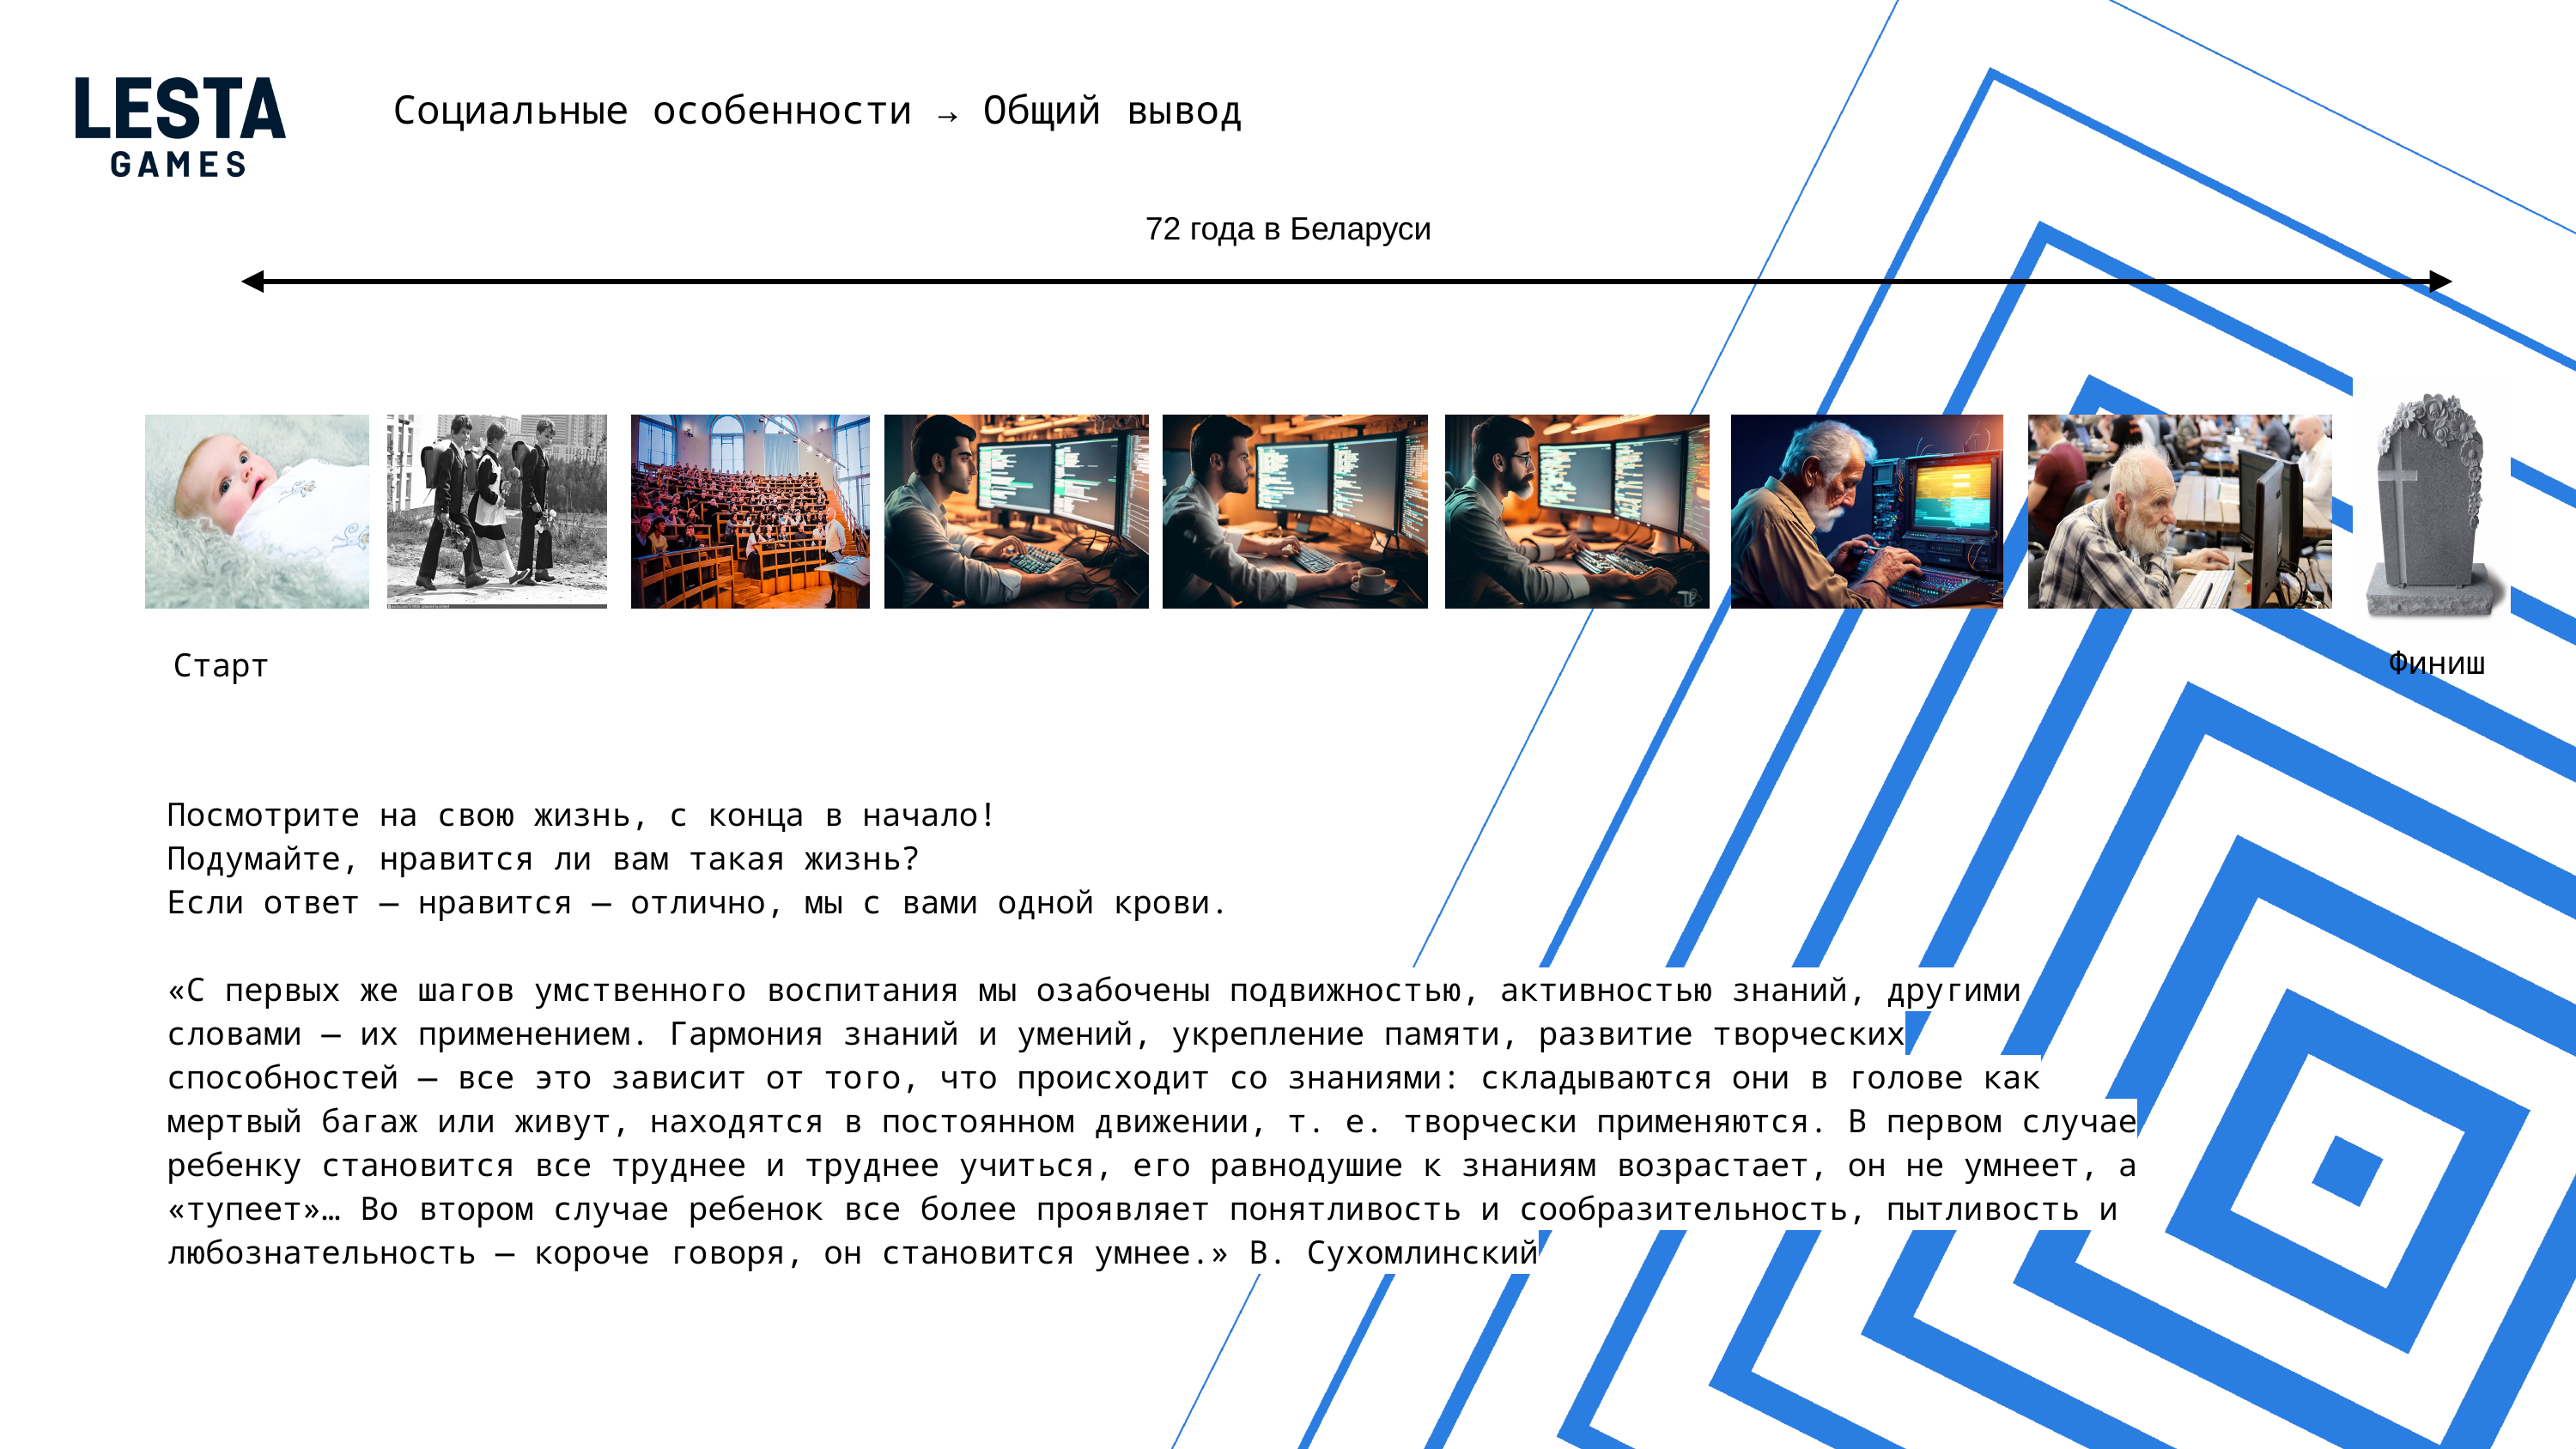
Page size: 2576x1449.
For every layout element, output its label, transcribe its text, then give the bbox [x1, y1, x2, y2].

picture [145, 415, 369, 609]
picture [631, 415, 870, 609]
picture [387, 415, 607, 609]
text_box 72 года в Беларуси [1133, 203, 1606, 305]
text_box Финиш [2376, 634, 2570, 748]
picture [884, 0, 2576, 1449]
text_box Социальные особенности → Общий вывод [380, 76, 1445, 141]
picture [76, 77, 286, 178]
text_box Посмотрите на свою жизнь, с конца в начало! Подумайте, нравится ли вам такая жизнь? Если ответ — нравится — отлично, мы с вами одной крови. «С первых же шагов умственного воспитания мы озабочены подвижностью, активностью знаний, другими словами — их применением. Гармония знаний и умений, укрепление памяти, развитие творческих способностей — все это зависит от того, что происходит со знаниями: складываются они в голове как мертвый багаж или живут, находятся в постоянном движении, т. е. творчески применяются. В первом случае ребенку становится все труднее и труднее учиться, его равнодушие к знаниям возрастает, он не умнеет, а «тупеет»… Во втором случае ребенок все более проявляет понятливость и сообразительность, пытливость и любознательность — короче говоря, он становится умнее.» В. Сухомлинский [154, 785, 2155, 1344]
text_box Старт [160, 636, 355, 750]
